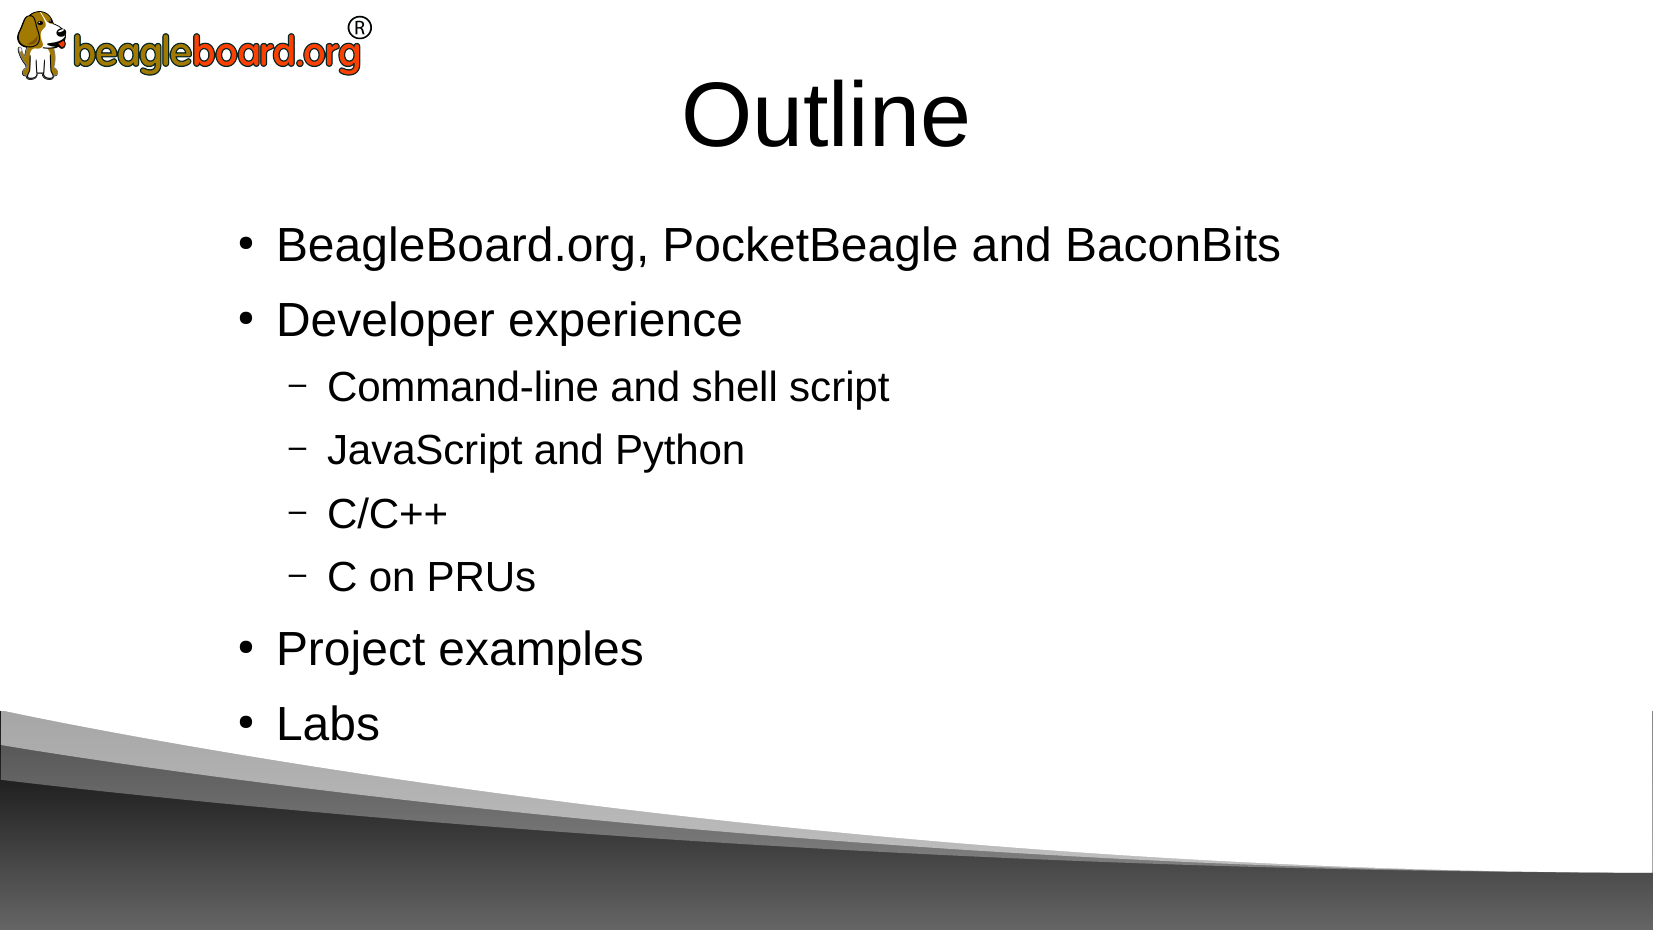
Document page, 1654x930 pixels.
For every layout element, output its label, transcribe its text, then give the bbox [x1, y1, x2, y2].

title Outline [82, 37, 1571, 193]
picture [17, 11, 372, 80]
list BeagleBoard.org, PocketBeagle and BaconBits Developer experience Command-line and shell script JavaScript and Python C/C++ C on PRUs Project examples Labs [225, 217, 1396, 757]
